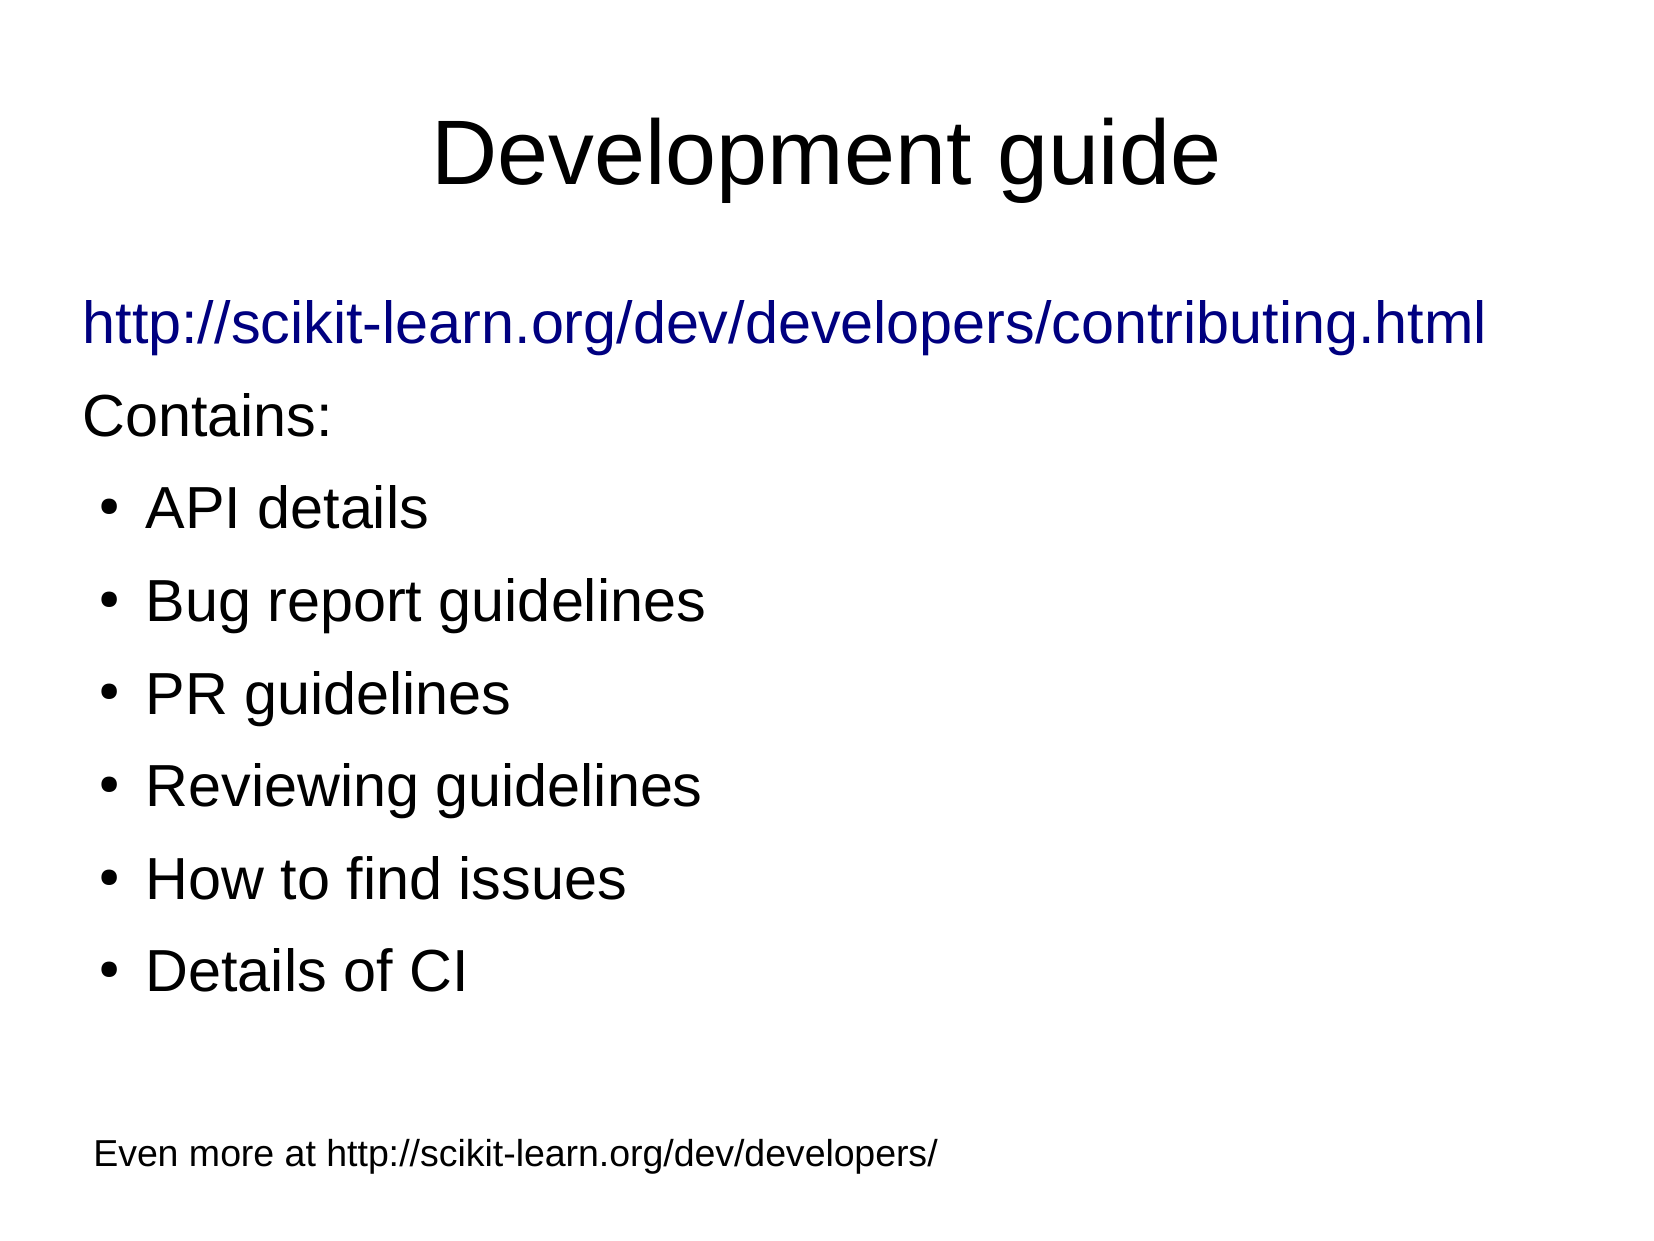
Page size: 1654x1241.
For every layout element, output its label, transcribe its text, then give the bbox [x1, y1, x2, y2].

title Development guide [82, 49, 1571, 257]
text_box Even more at http://scikit-learn.org/dev/developers/ [78, 1125, 1546, 1176]
list http://scikit-learn.org/dev/developers/contributing.html Contains: API details Bug report guidelines PR guidelines Reviewing guidelines How to find issues Details of CI [82, 290, 1571, 1010]
